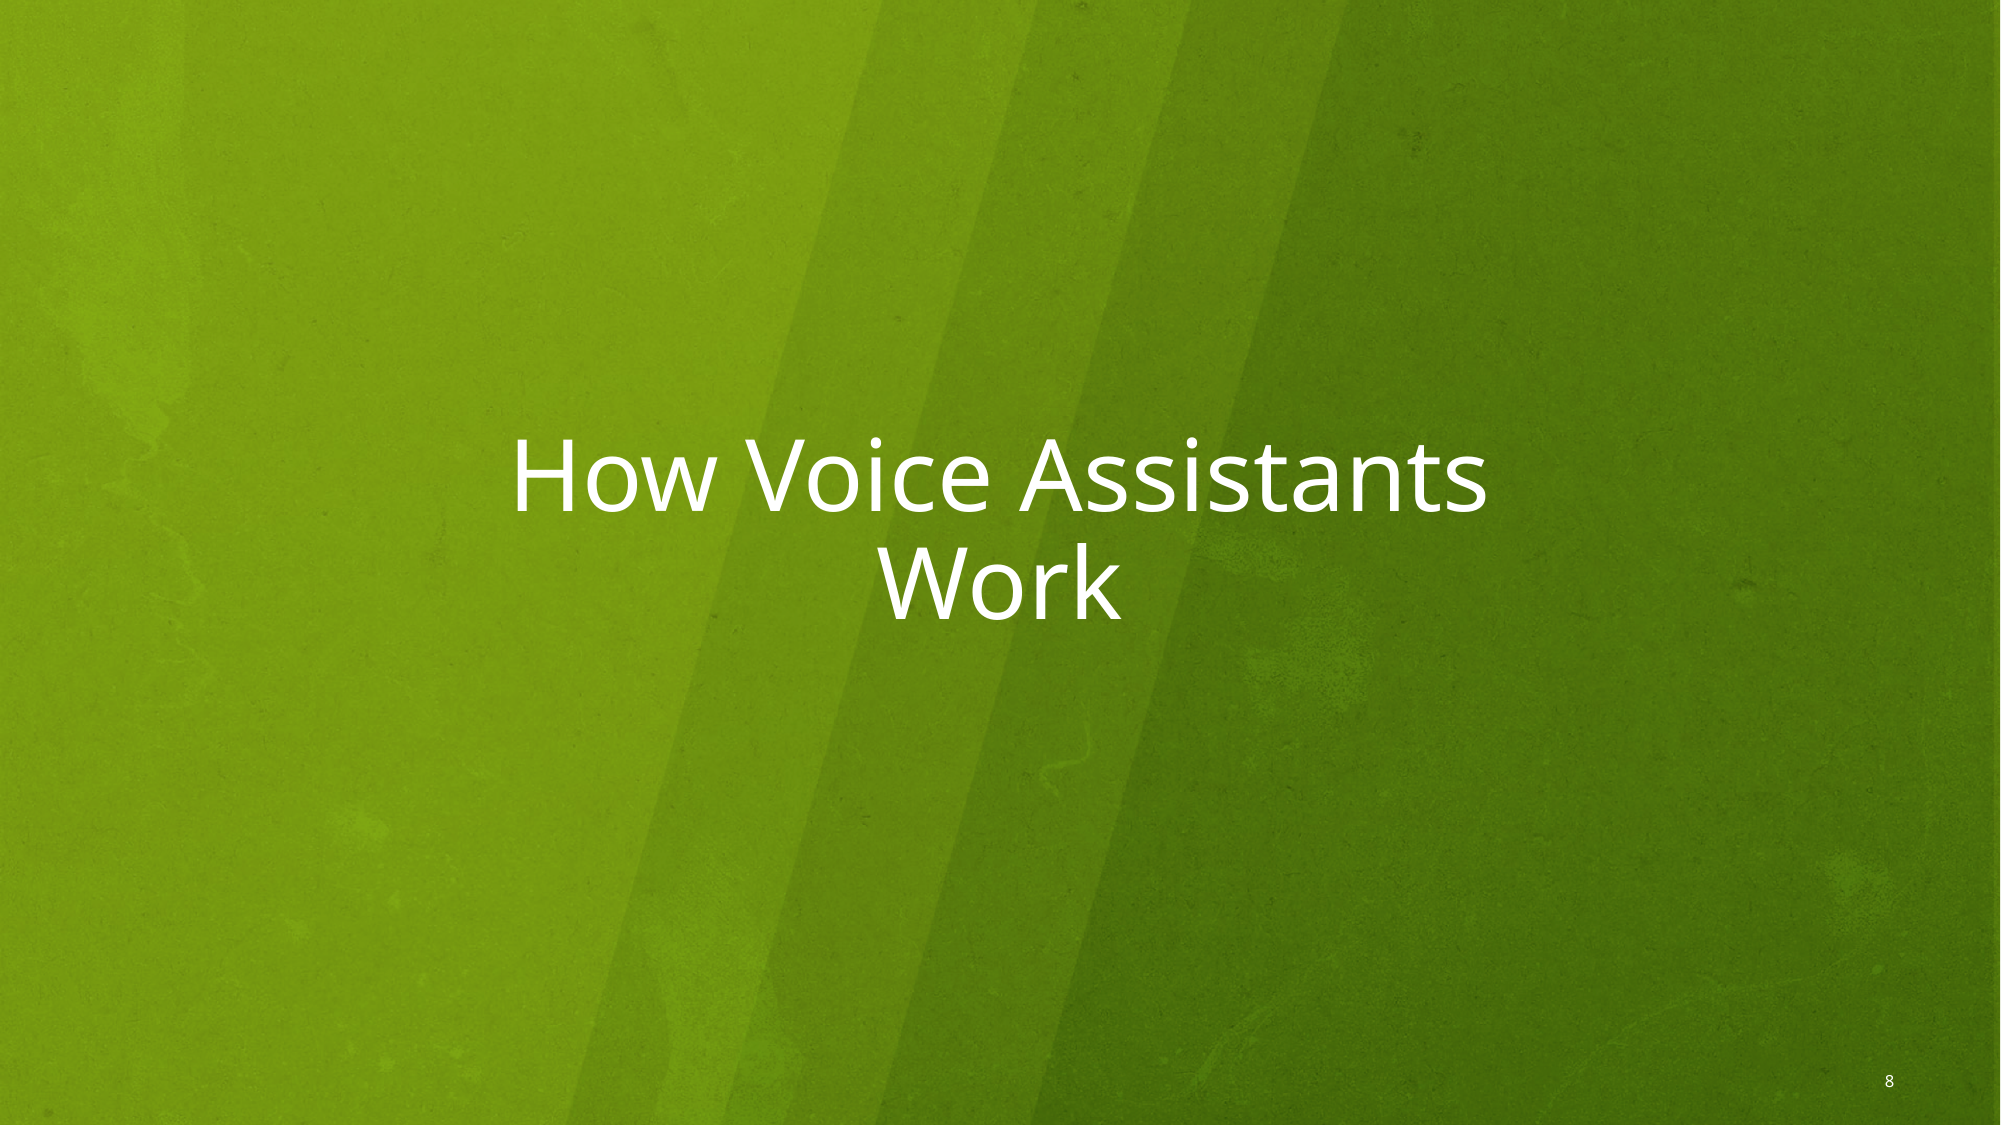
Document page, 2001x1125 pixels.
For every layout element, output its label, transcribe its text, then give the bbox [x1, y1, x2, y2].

slide_number <number> [1851, 1060, 1895, 1094]
title How Voice Assistants Work [369, 419, 1631, 648]
picture [0, 0, 2001, 1125]
